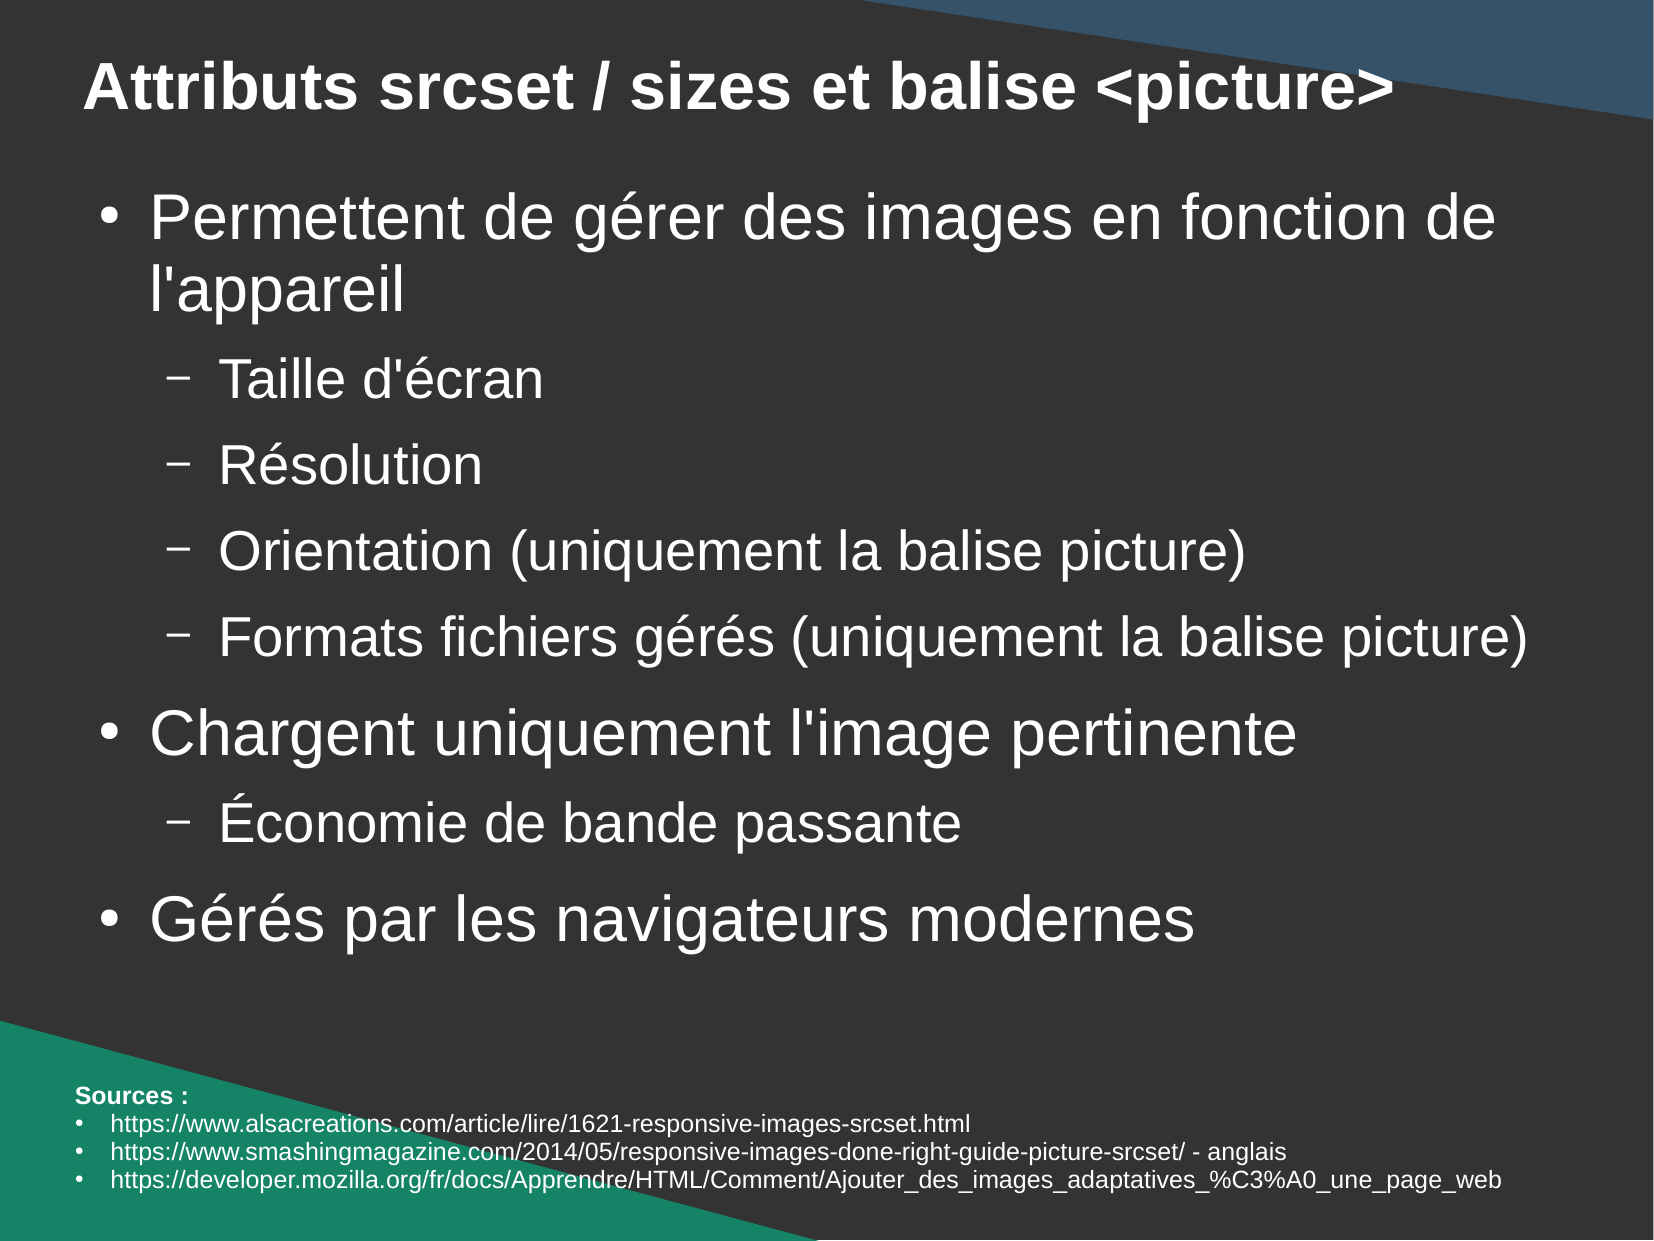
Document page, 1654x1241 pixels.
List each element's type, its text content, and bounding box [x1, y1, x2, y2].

list Permettent de gérer des images en fonction de l'appareil Taille d'écran Résolution Orientation (uniquement la balise picture) Formats fichiers gérés (uniquement la balise picture) Chargent uniquement l'image pertinente Économie de bande passante Gérés par les navigateurs modernes [80, 180, 1605, 957]
title Attributs srcset / sizes et balise <picture> [82, 49, 1571, 162]
text_box [0, 1020, 199, 1241]
text_box [859, 0, 1654, 120]
text_box Sources : https://www.alsacreations.com/article/lire/1621-responsive-images-srcset.html https://www.smashingmagazine.com/2014/05/responsive-images-done-right-guide-picture-srcset/ - anglais https://developer.mozilla.org/fr/docs/Apprendre/HTML/Comment/Ajouter_des_images_adaptatives_%C3%A0_une_page_web [60, 1074, 1546, 1241]
